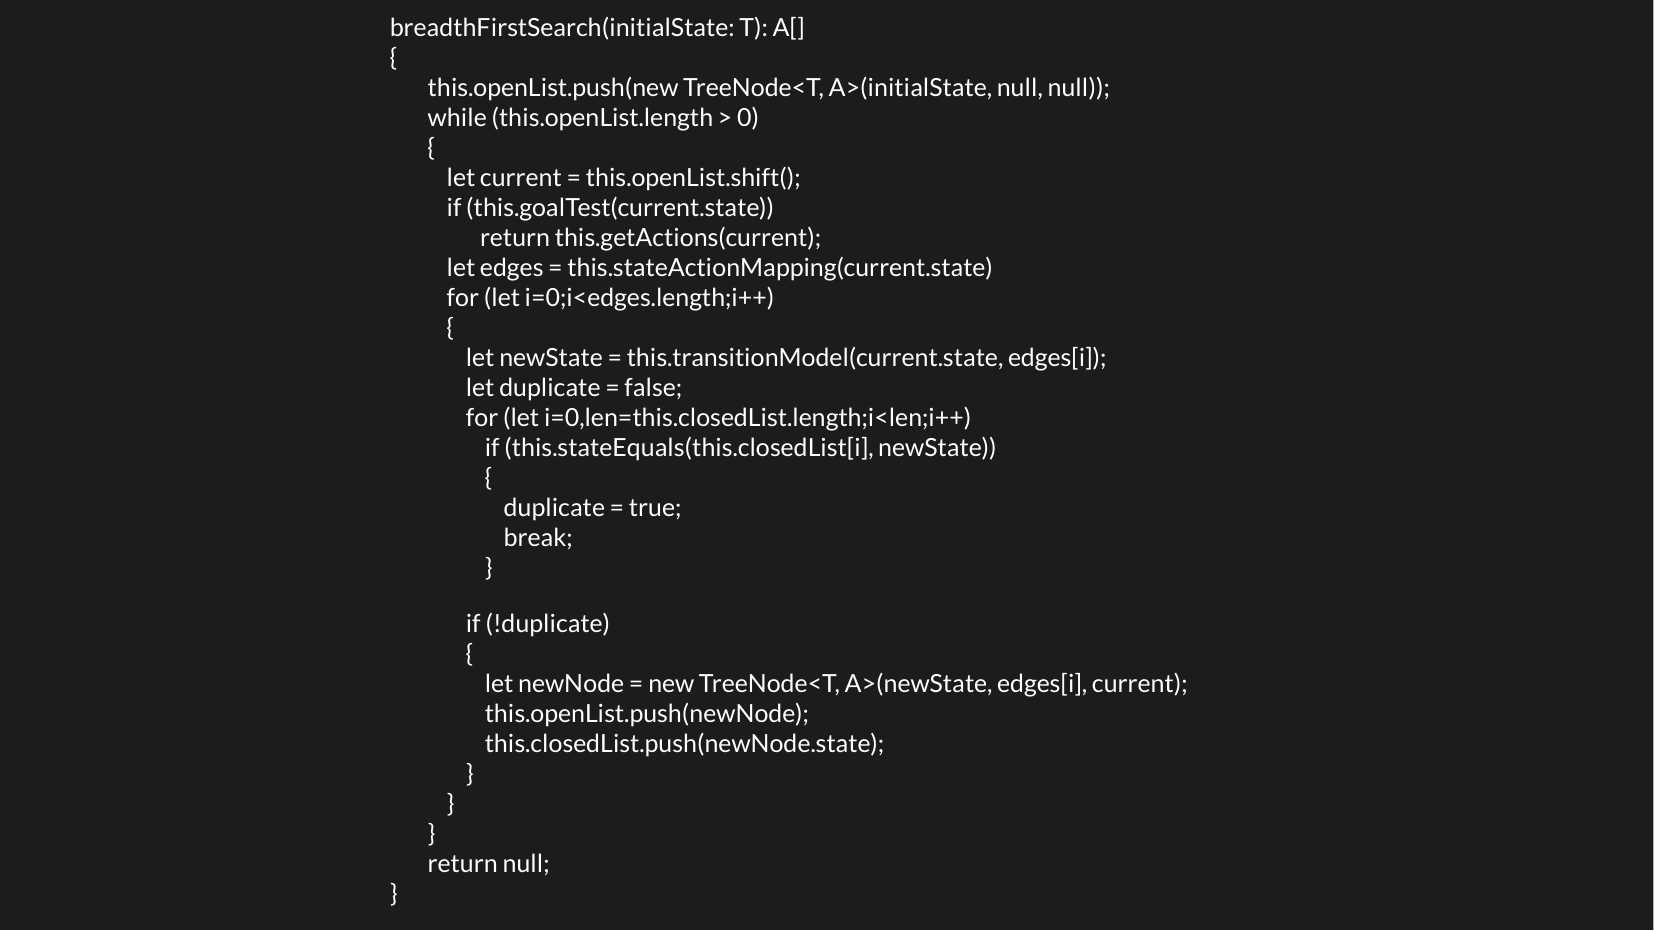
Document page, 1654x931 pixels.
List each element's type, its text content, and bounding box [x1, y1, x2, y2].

list breadthFirstSearch(initialState: T): A[] { this.openList.push(new TreeNode<T, A>(initialState, null, null)); while (this.openList.length > 0) { let current = this.openList.shift(); if (this.goalTest(current.state)) return this.getActions(current); let edges = this.stateActionMapping(current.state) for (let i=0;i<edges.length;i++) { let newState = this.transitionModel(current.state, edges[i]); let duplicate = false; for (let i=0,len=this.closedList.length;i<len;i++) if (this.stateEquals(this.closedList[i], newState)) { duplicate = true; break; } if (!duplicate) { let newNode = new TreeNode<T, A>(newState, edges[i], current); this.openList.push(newNode); this.closedList.push(newNode.state); } } } return null; } [318, 11, 1571, 910]
